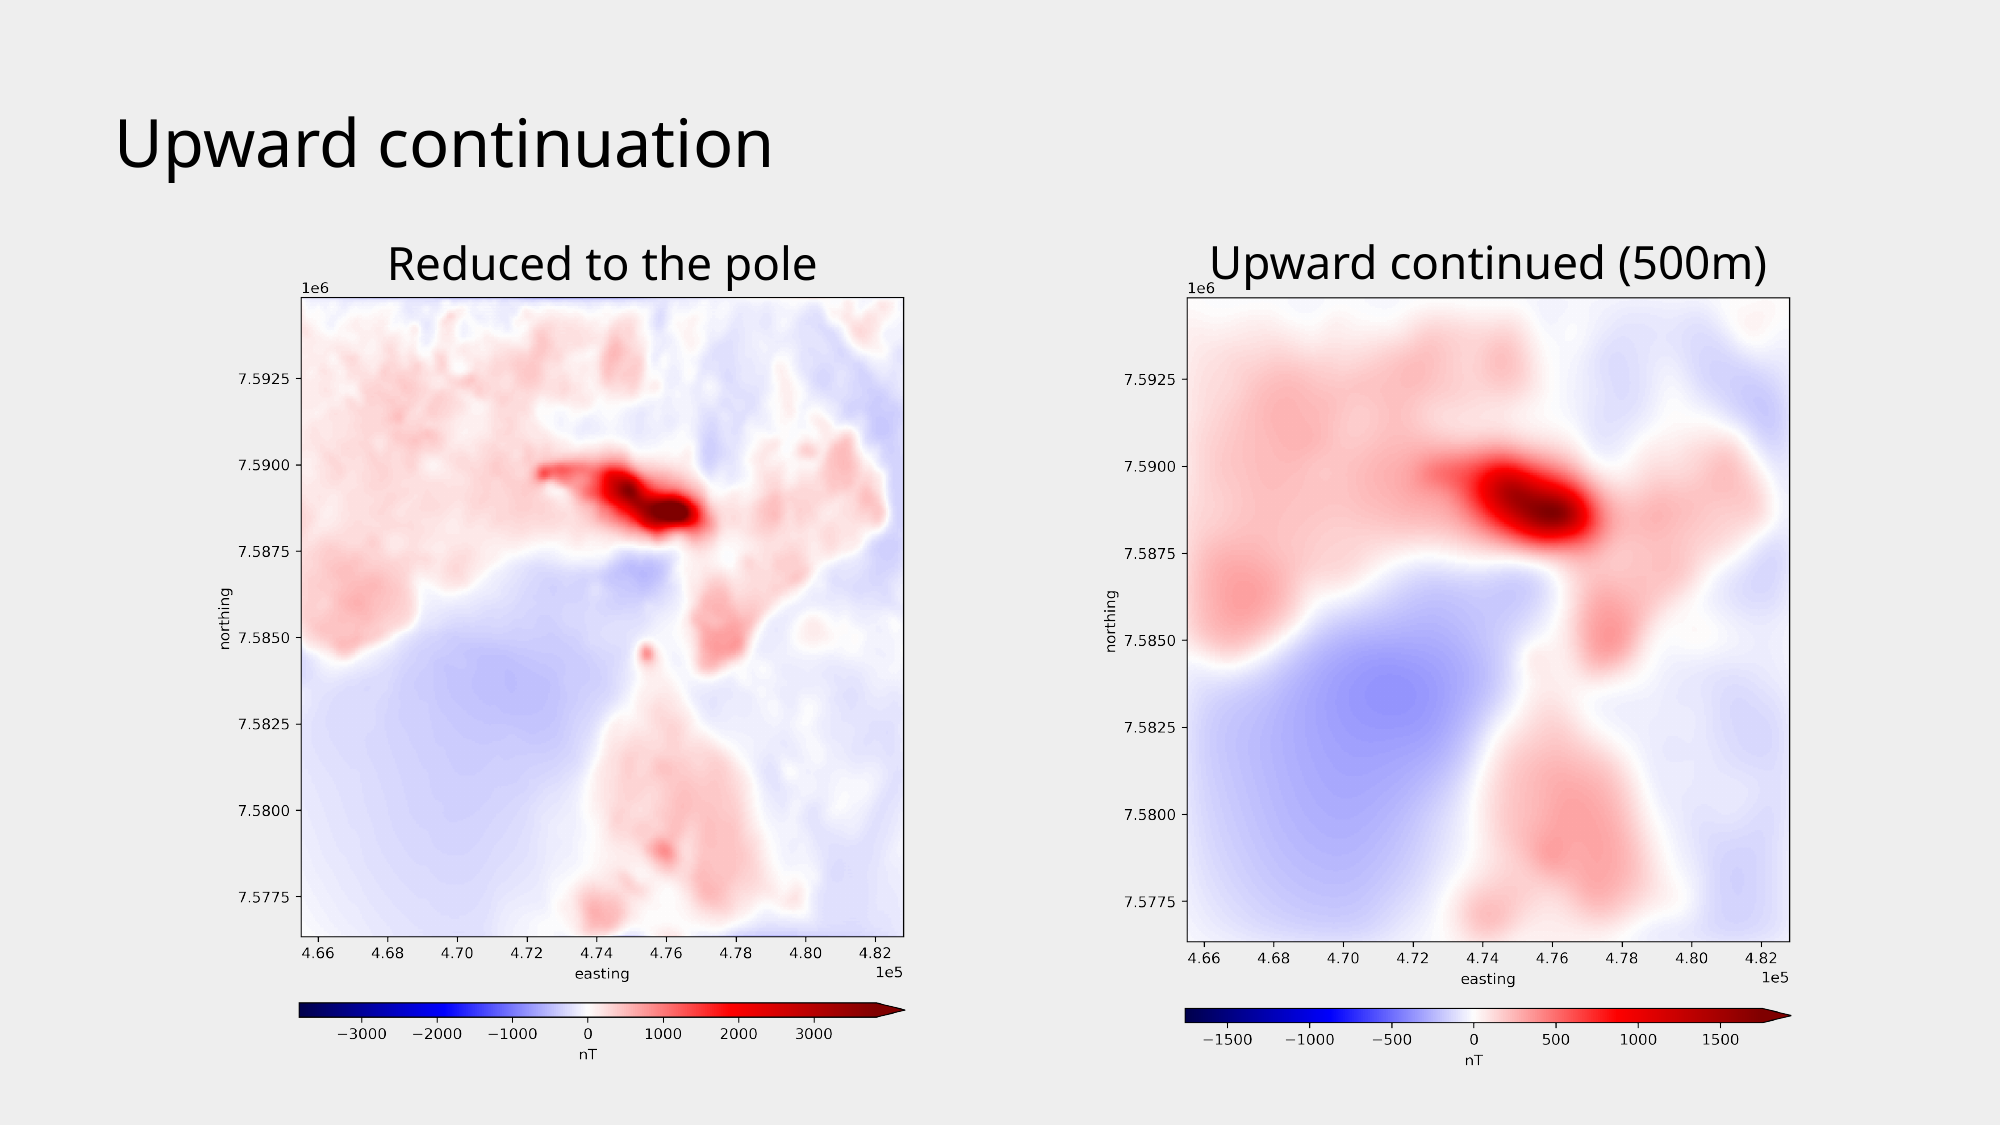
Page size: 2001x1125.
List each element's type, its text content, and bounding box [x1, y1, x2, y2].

picture [1092, 271, 1802, 1079]
text_box Reduced to the pole [307, 224, 898, 271]
text_box Upward continuation [99, 88, 1872, 207]
picture [206, 271, 916, 1073]
text_box Upward continued (500m) [1169, 223, 1808, 296]
